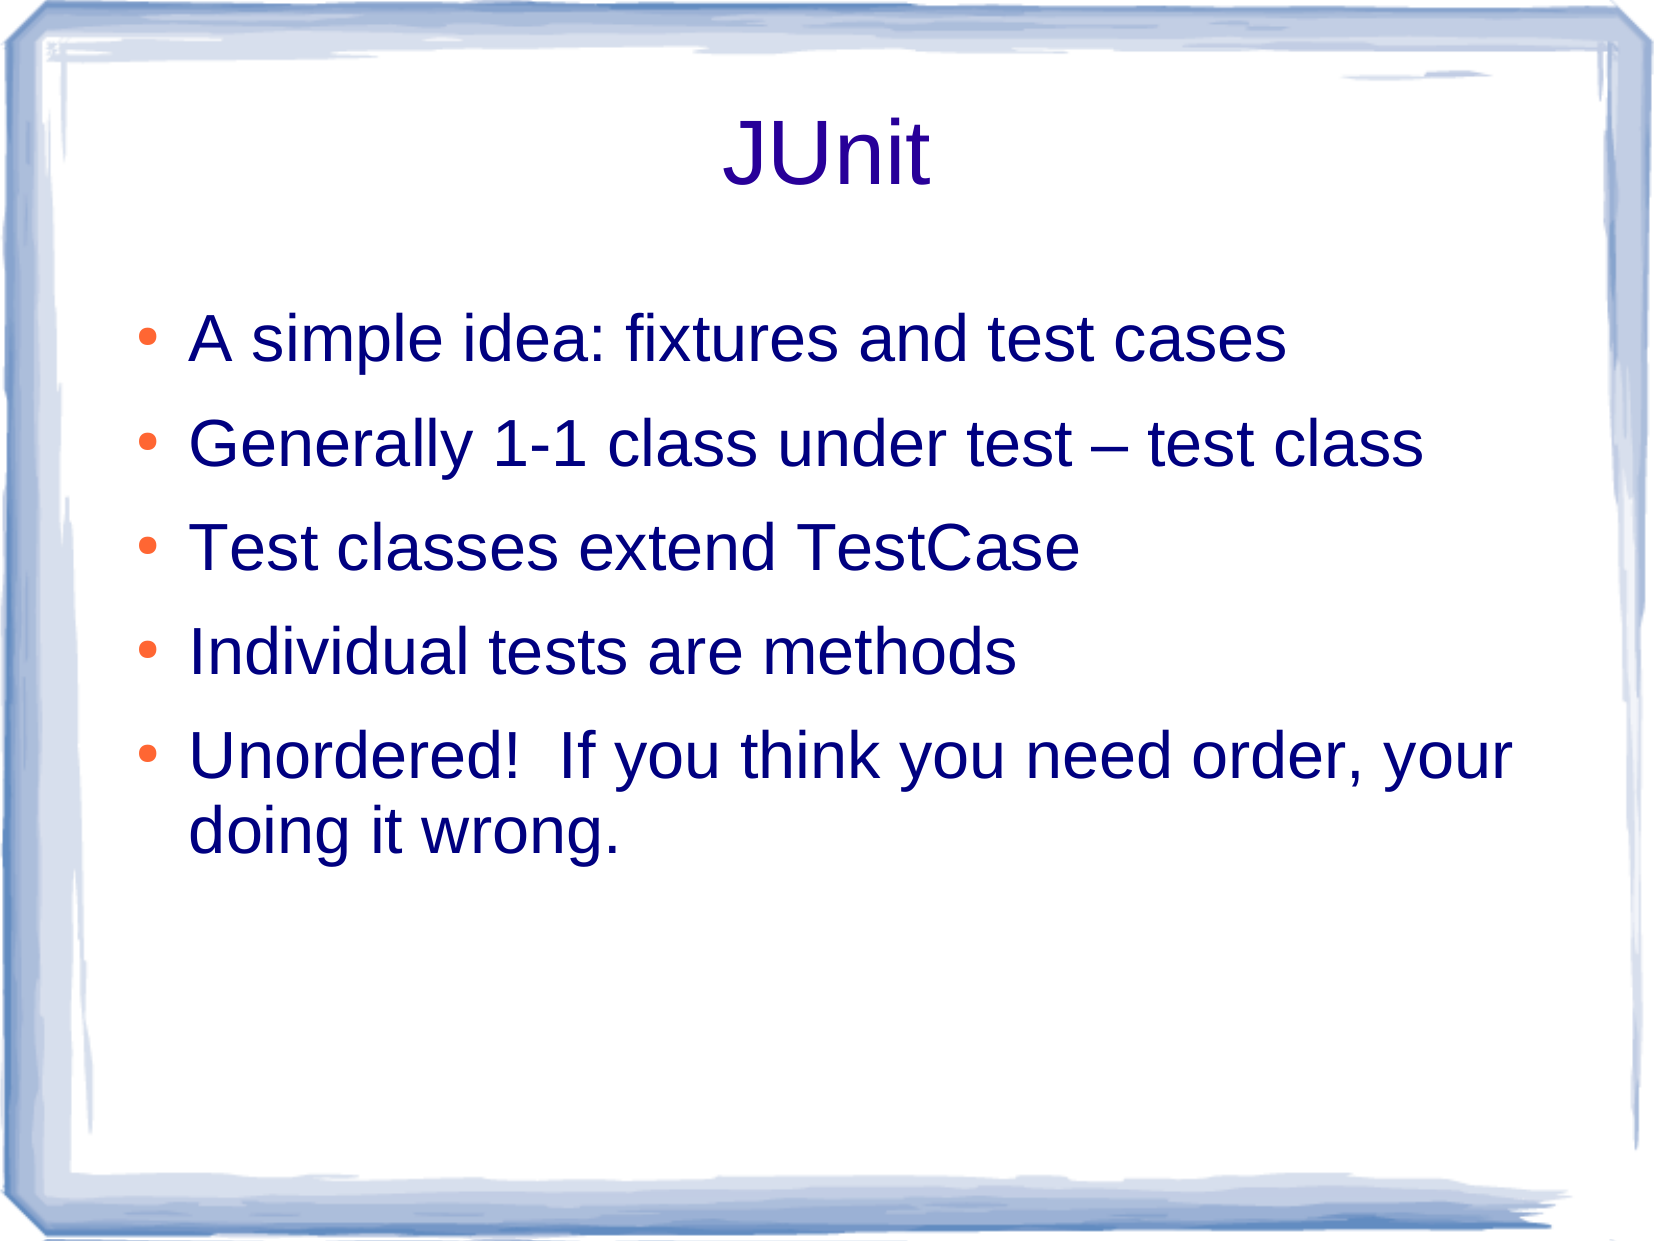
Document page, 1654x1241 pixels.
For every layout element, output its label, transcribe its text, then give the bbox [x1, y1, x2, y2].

picture [0, 0, 1654, 1241]
title JUnit [82, 49, 1571, 257]
list A simple idea: fixtures and test cases Generally 1-1 class under test – test class Test classes extend TestCase Individual tests are methods Unordered! If you think you need order, your doing it wrong. [118, 301, 1571, 1105]
